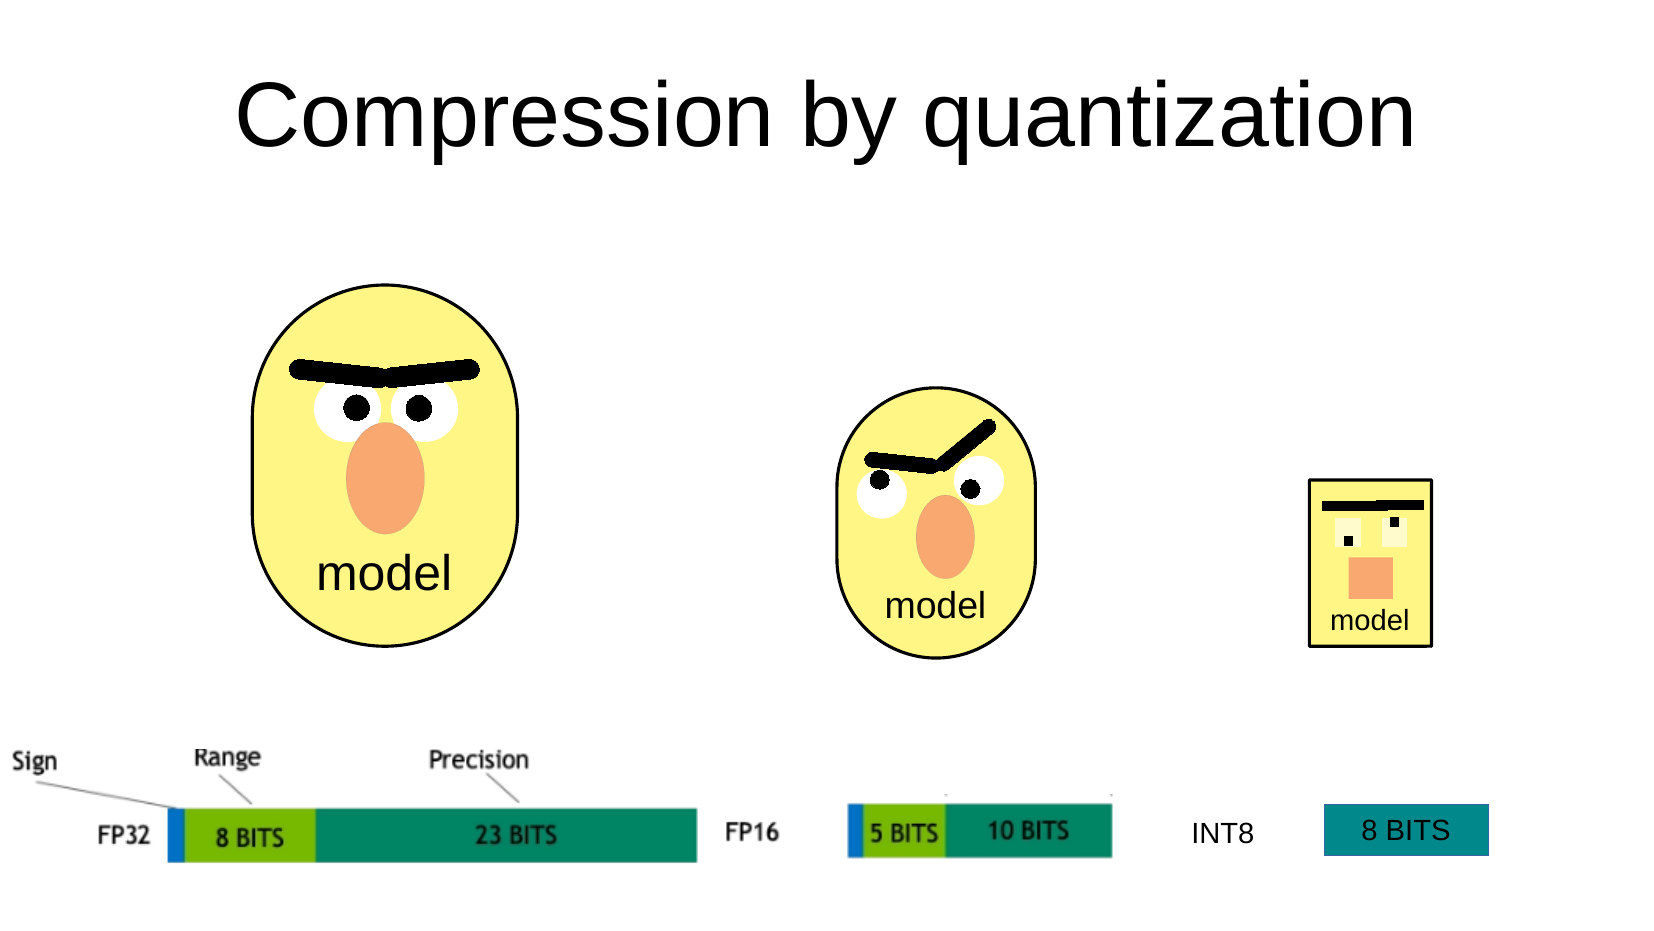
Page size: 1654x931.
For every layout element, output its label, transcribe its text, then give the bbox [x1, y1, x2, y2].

text_box model [1311, 596, 1430, 645]
text_box [1309, 479, 1432, 647]
text_box [890, 647, 982, 659]
title Compression by quantization [82, 37, 1571, 193]
picture [711, 794, 1119, 876]
text_box [252, 285, 518, 548]
text_box model [255, 538, 513, 631]
text_box INT8 [1176, 809, 1296, 857]
text_box 8 BITS [1324, 804, 1489, 856]
text_box [836, 387, 1036, 585]
text_box [323, 631, 447, 647]
picture [0, 749, 709, 871]
text_box model [839, 577, 1032, 647]
